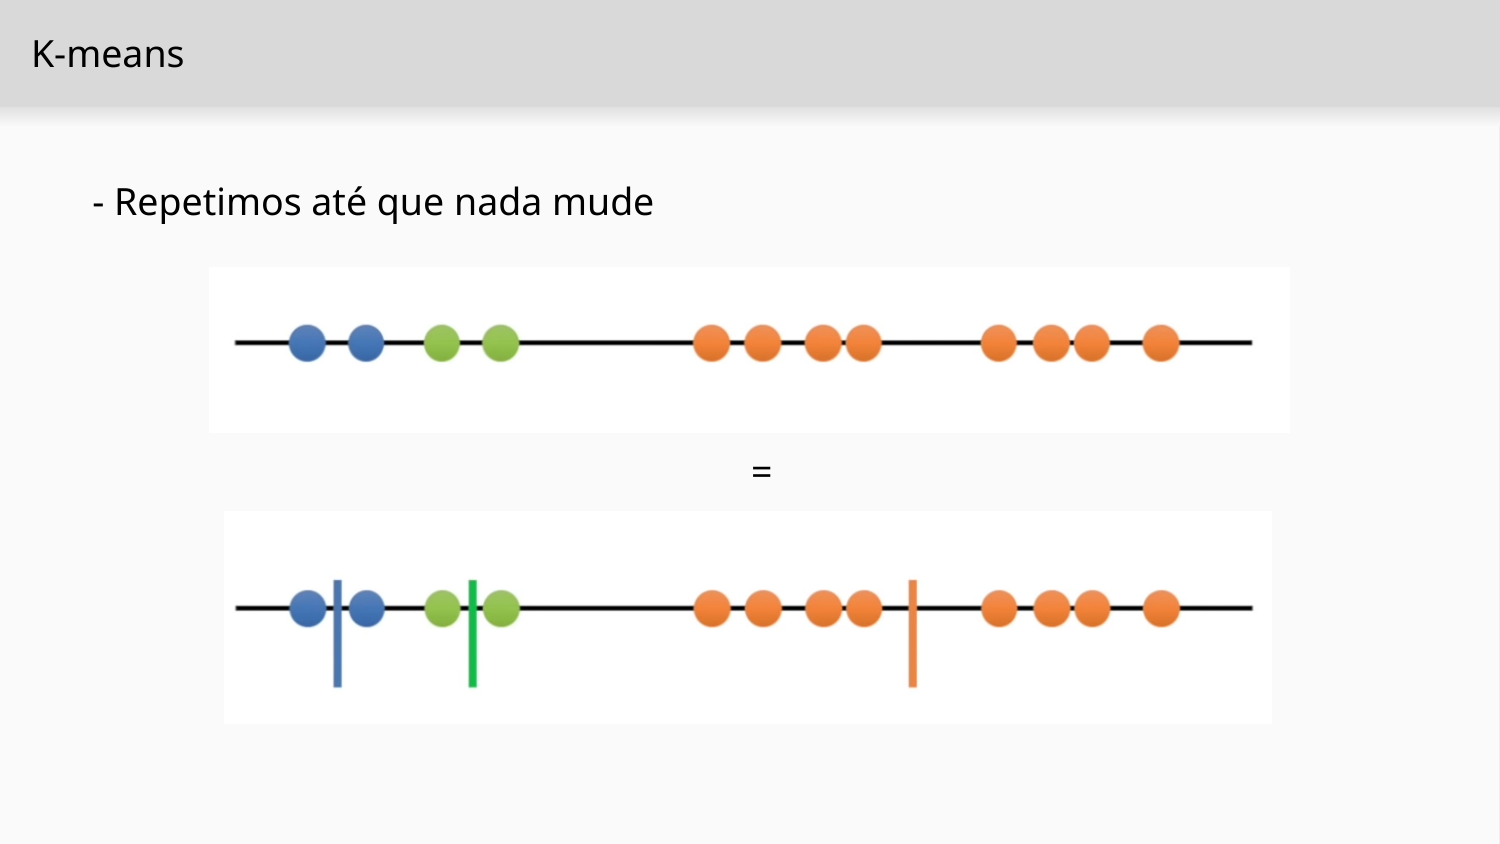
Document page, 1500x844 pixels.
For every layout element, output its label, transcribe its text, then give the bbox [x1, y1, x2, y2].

title K-means [16, 2, 1464, 102]
picture [209, 267, 1290, 433]
list - Repetimos até que nada mude = [77, 162, 1422, 525]
picture [224, 511, 1272, 724]
